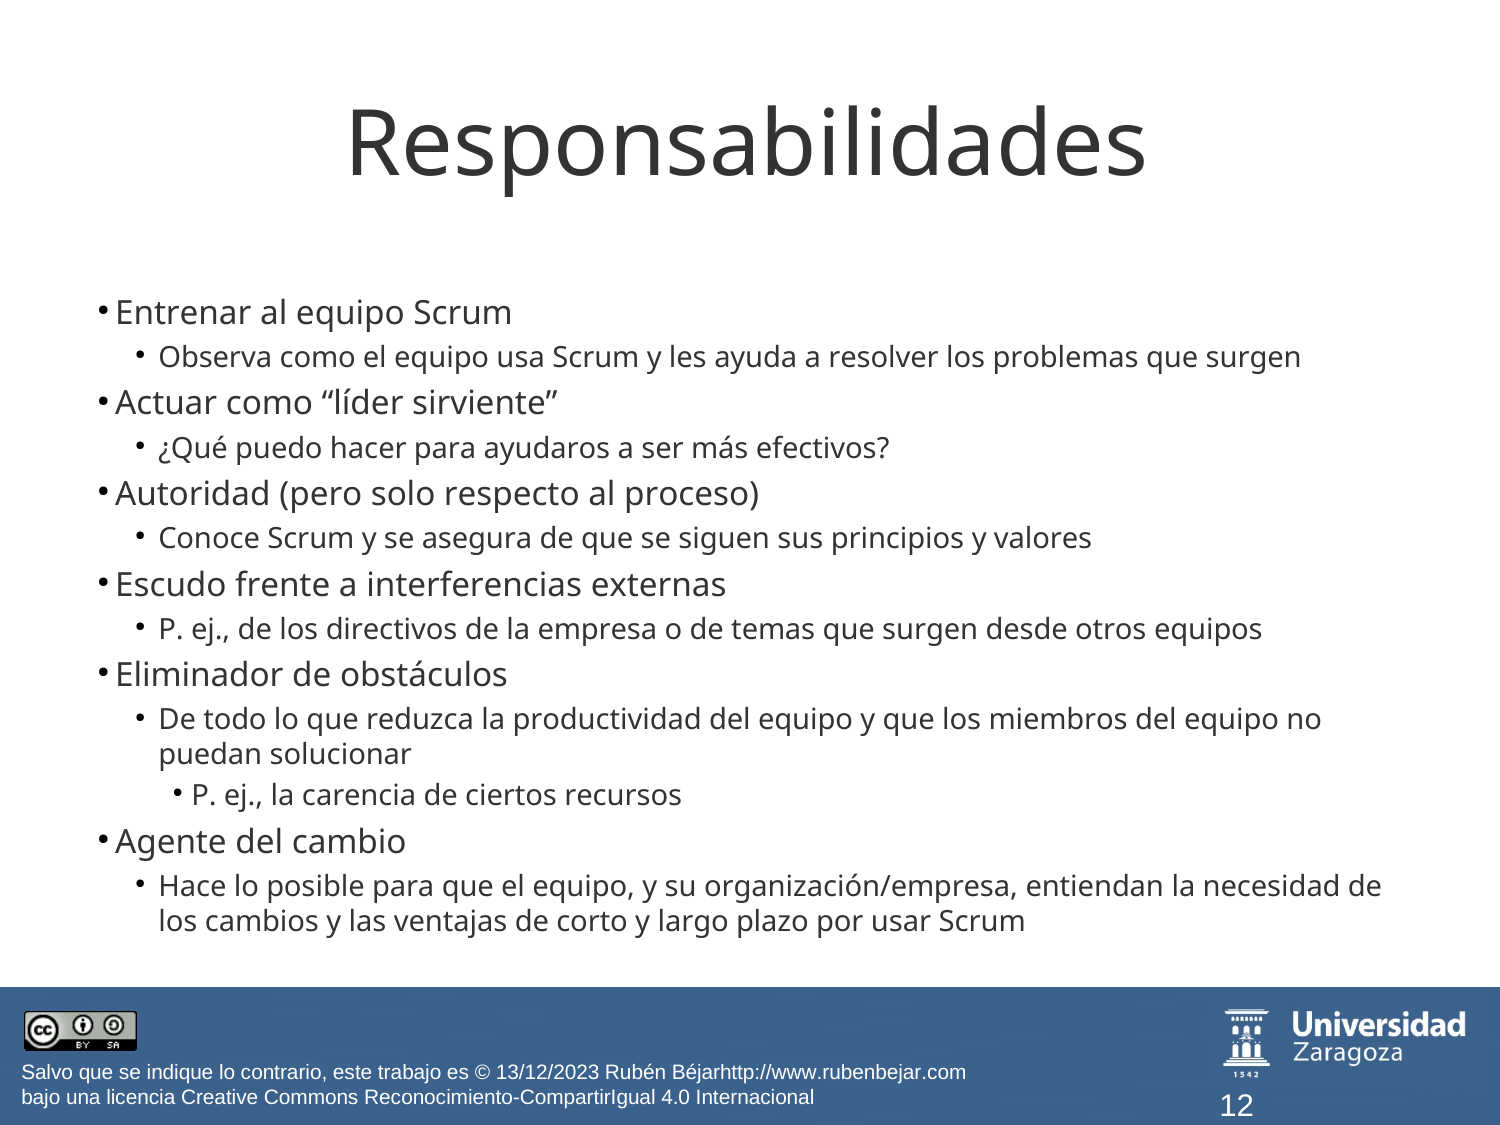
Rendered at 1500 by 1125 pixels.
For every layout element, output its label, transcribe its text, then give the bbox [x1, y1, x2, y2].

picture [0, 987, 1500, 1125]
title Responsabilidades [74, 21, 1420, 257]
list Entrenar al equipo Scrum Observa como el equipo usa Scrum y les ayuda a resolver los problemas que surgen Actuar como “líder sirviente” ¿Qué puedo hacer para ayudaros a ser más efectivos? Autoridad (pero solo respecto al proceso) Conoce Scrum y se asegura de que se siguen sus principios y valores Escudo frente a interferencias externas P. ej., de los directivos de la empresa o de temas que surgen desde otros equipos Eliminador de obstáculos De todo lo que reduzca la productividad del equipo y que los miembros del equipo no puedan solucionar P. ej., la carencia de ciertos recursos Agente del cambio Hace lo posible para que el equipo, y su organización/empresa, entiendan la necesidad de los cambios y las ventajas de corto y largo plazo por usar Scrum [82, 283, 1418, 957]
